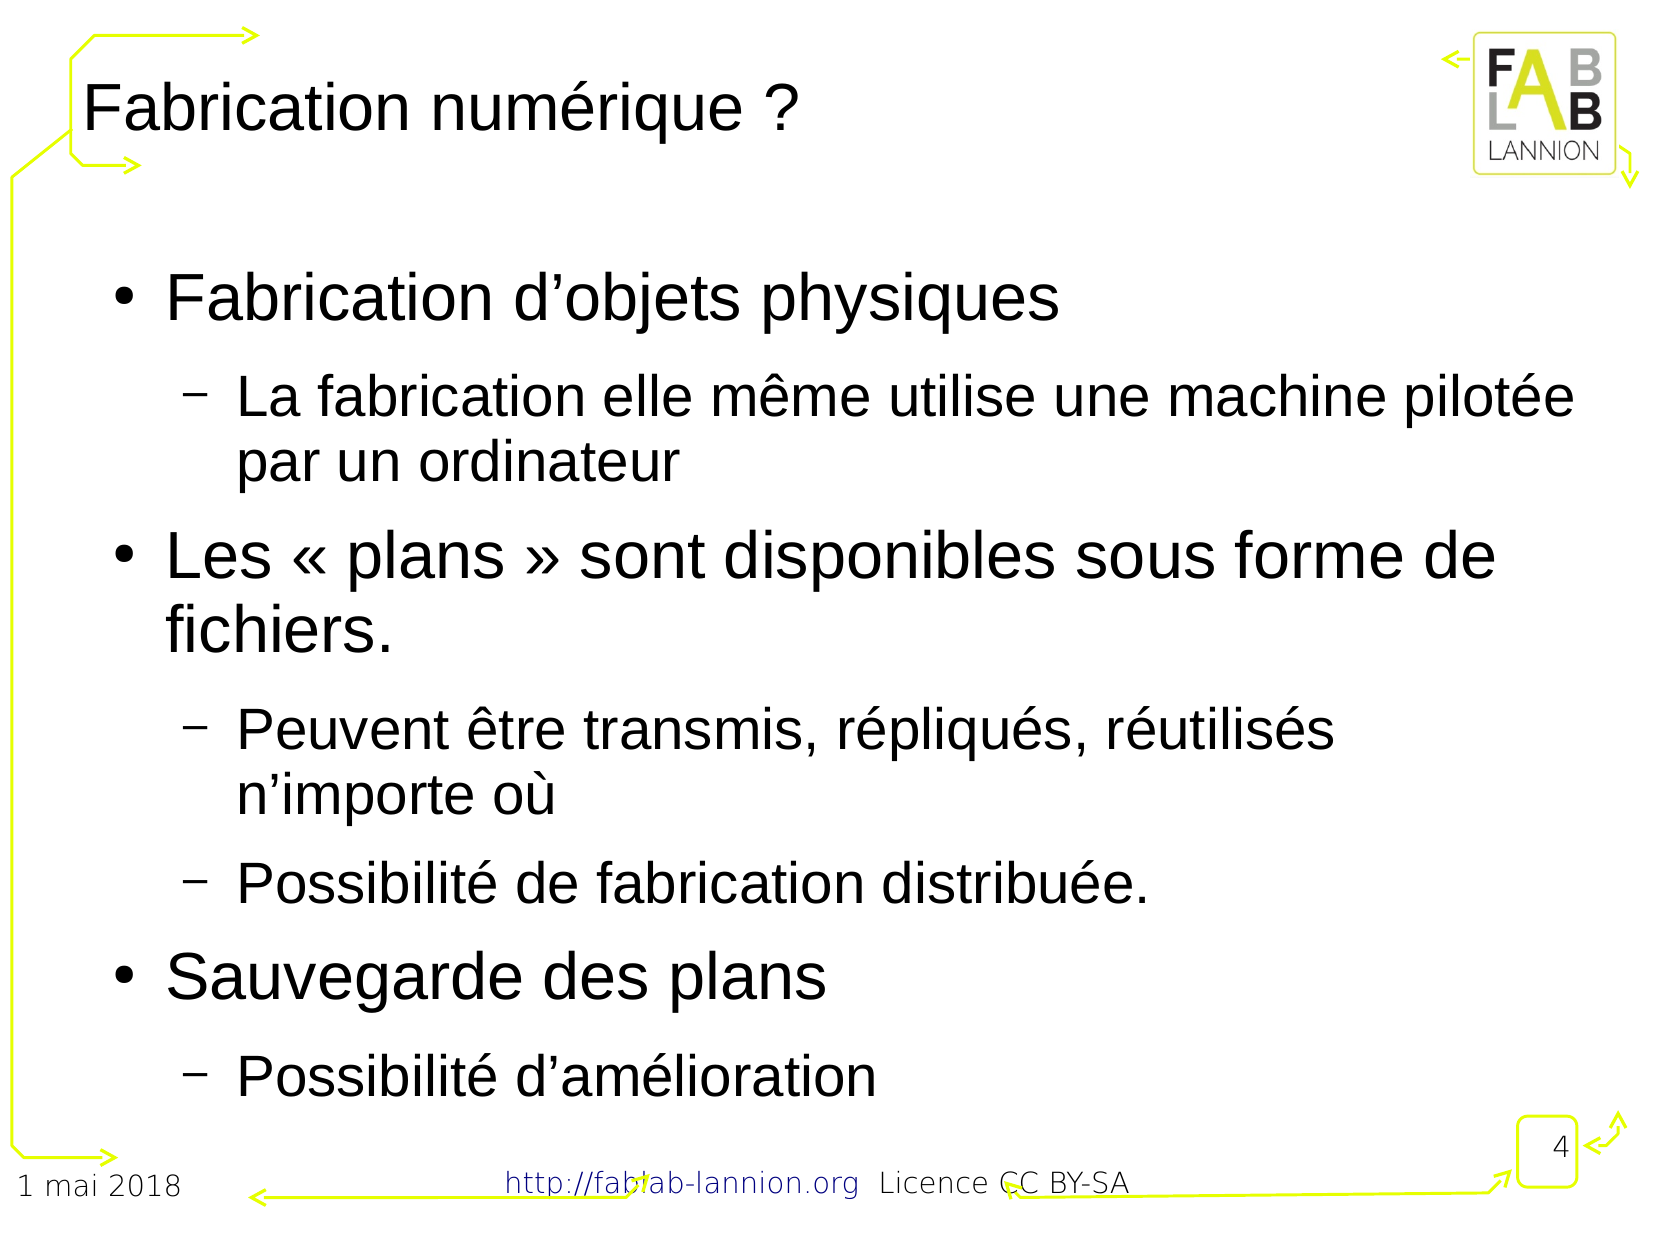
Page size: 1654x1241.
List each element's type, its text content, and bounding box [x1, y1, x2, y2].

picture [1470, 29, 1619, 178]
title Fabrication numérique ? [82, 49, 1441, 166]
list Fabrication d’objets physiques La fabrication elle même utilise une machine pilotée par un ordinateur Les « plans » sont disponibles sous forme de fichiers. Peuvent être transmis, répliqués, réutilisés n’importe où Possibilité de fabrication distribuée. Sauvegarde des plans Possibilité d’amélioration [94, 259, 1583, 1111]
